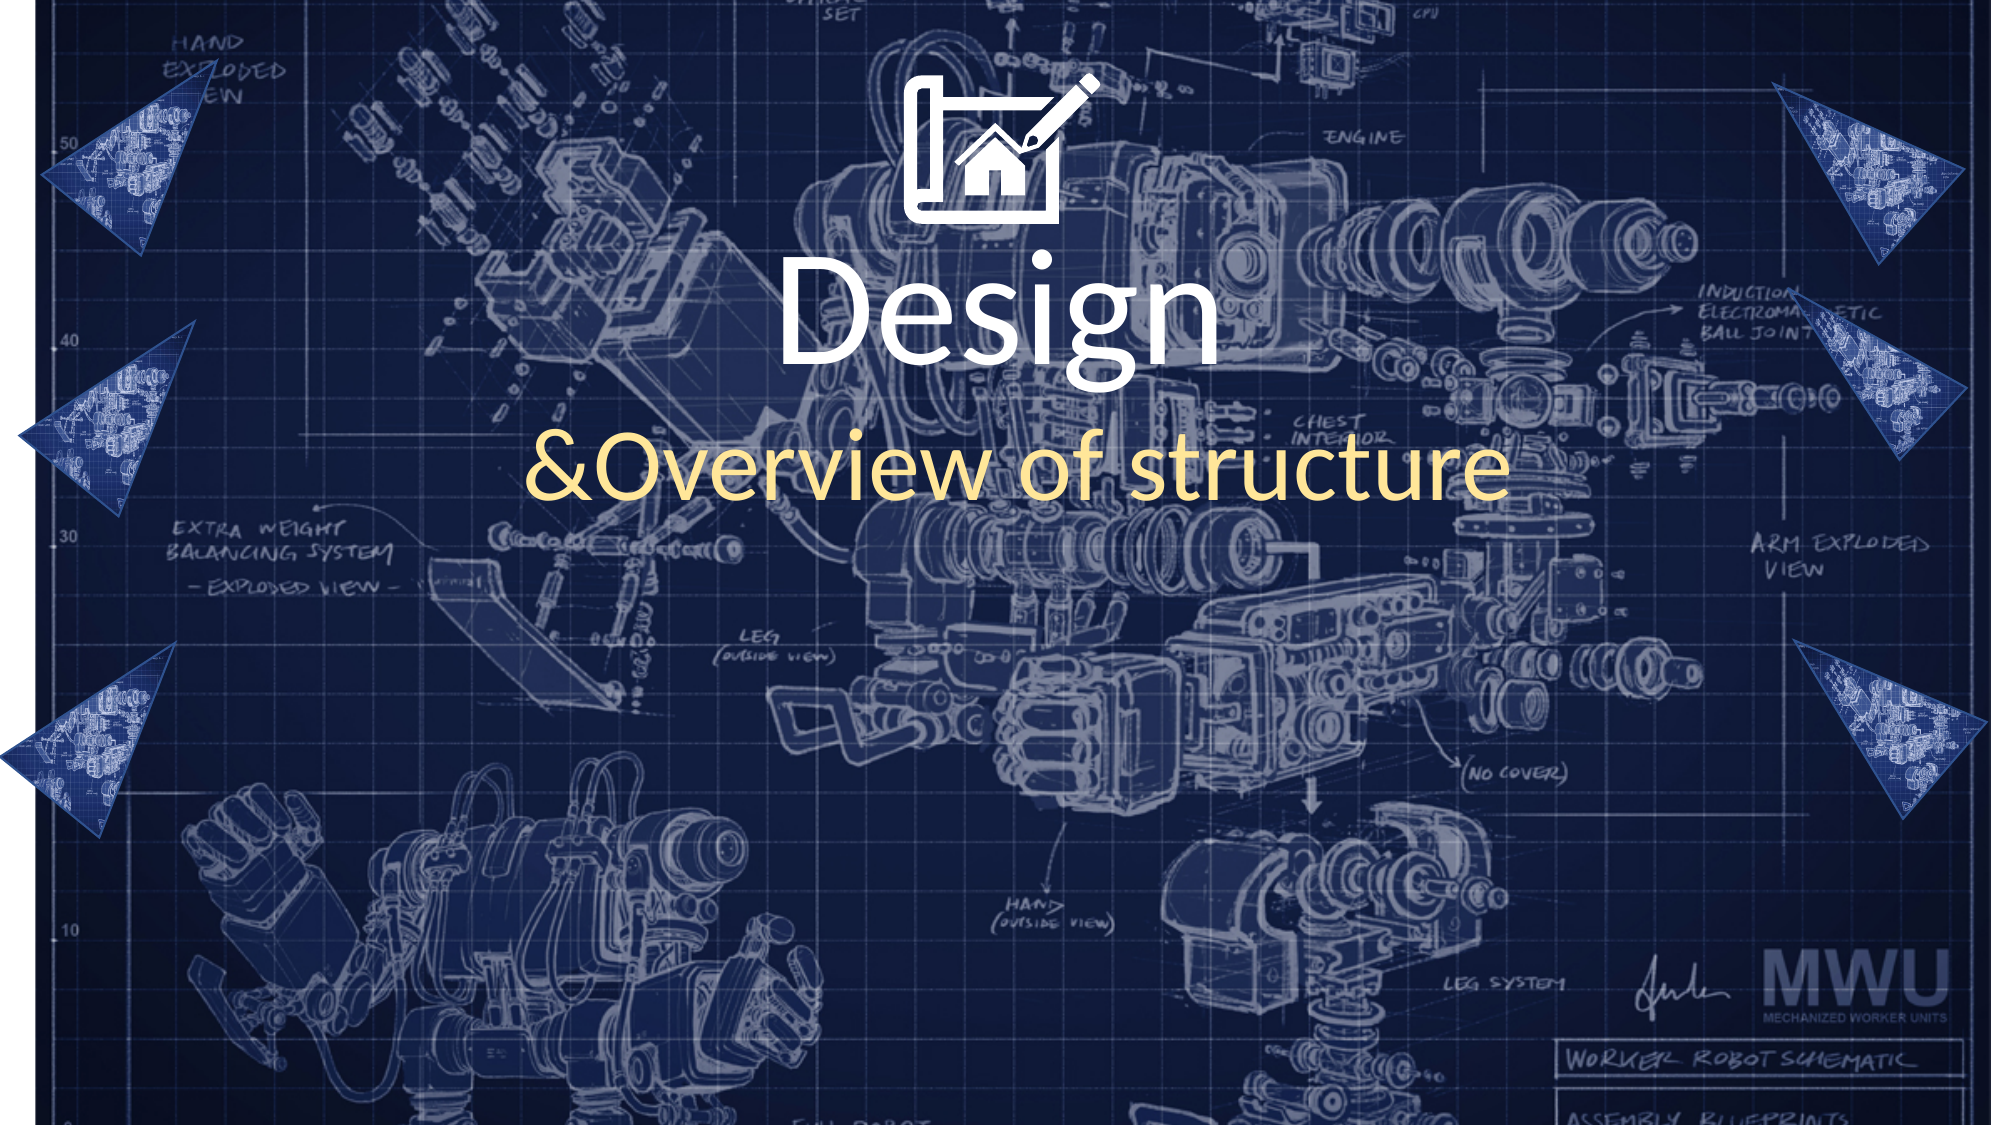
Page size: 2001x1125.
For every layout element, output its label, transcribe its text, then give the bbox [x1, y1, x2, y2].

text_box [1773, 83, 1965, 265]
text_box [1787, 288, 1967, 460]
text_box [0, 642, 176, 838]
text_box [19, 321, 195, 517]
text_box Design [757, 190, 1313, 388]
text_box [1794, 640, 1987, 819]
text_box [41, 60, 217, 256]
picture [35, 0, 2000, 1125]
text_box &Overview of structure [507, 388, 1761, 530]
